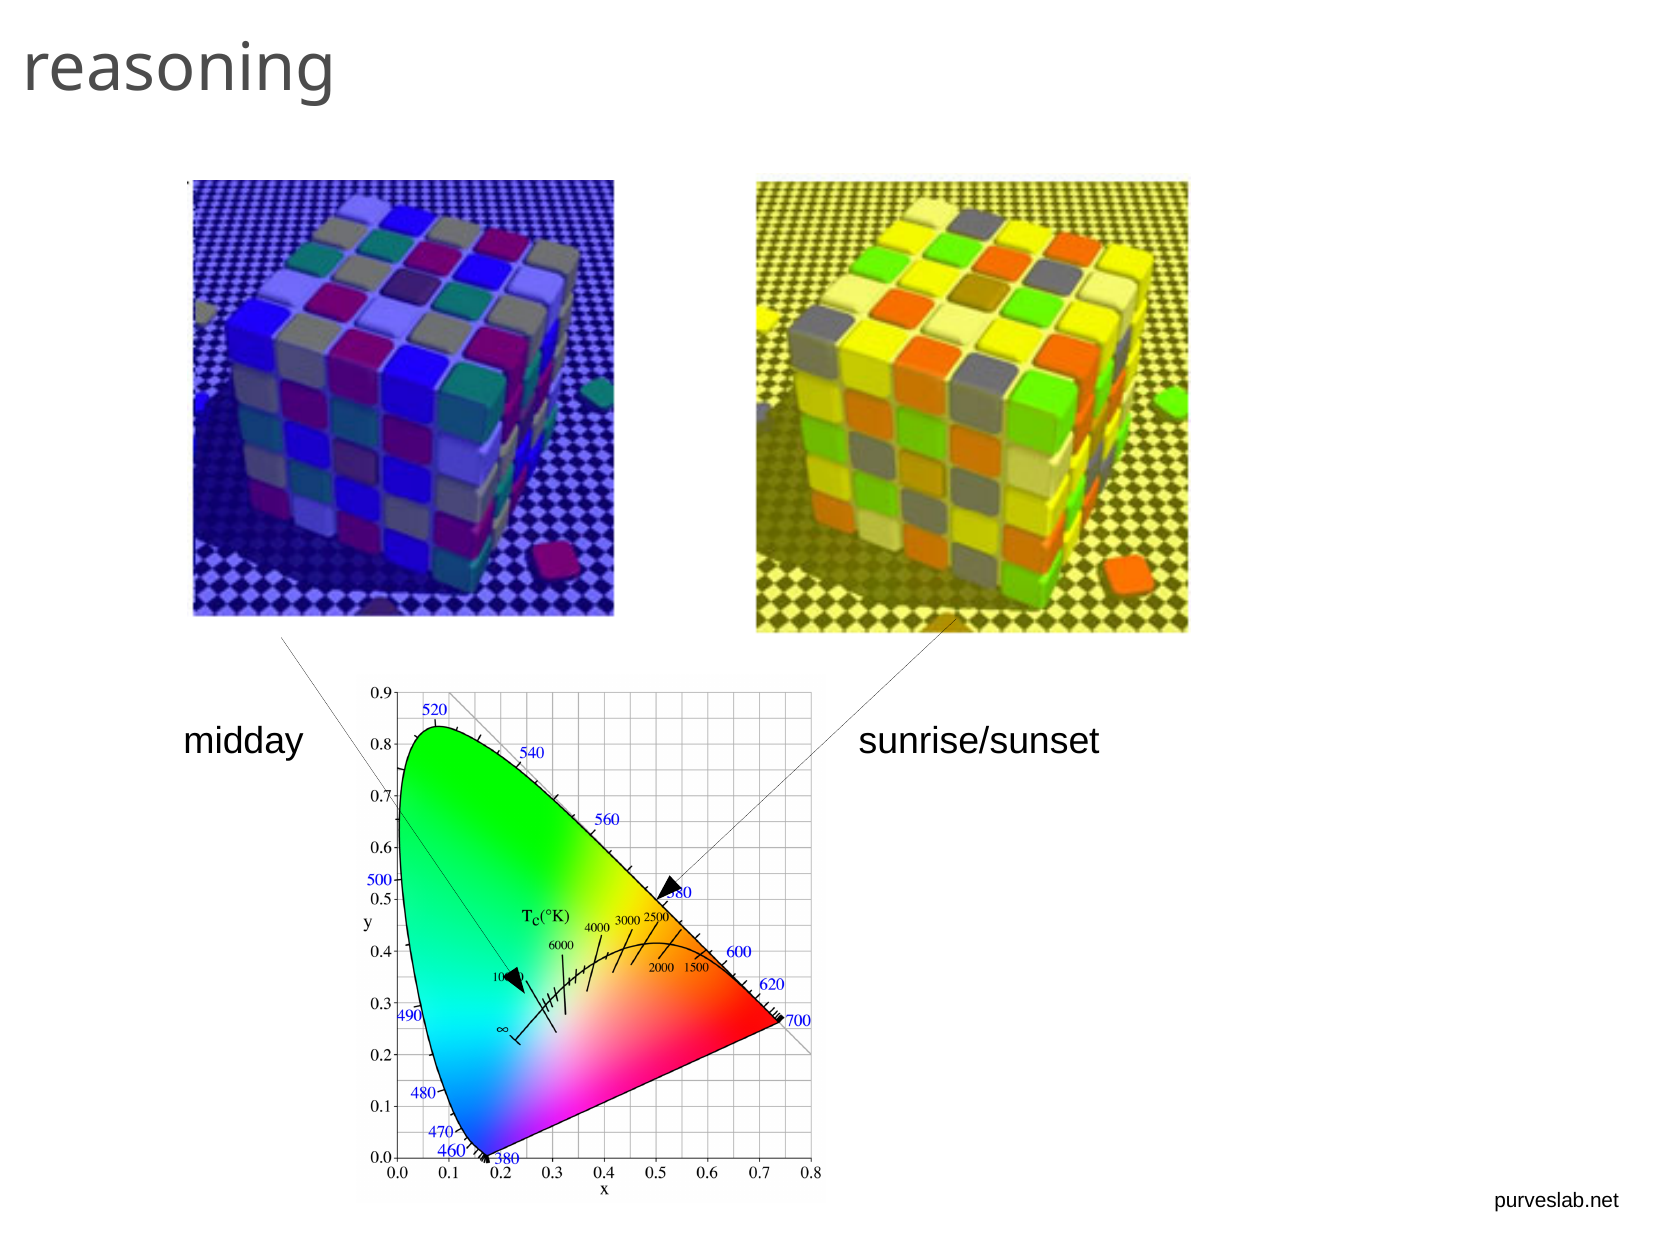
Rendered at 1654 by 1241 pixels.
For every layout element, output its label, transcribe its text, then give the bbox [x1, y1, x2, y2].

text_box midday [168, 711, 319, 769]
picture [356, 674, 826, 1203]
text_box sunrise/sunset [843, 712, 1115, 770]
picture [187, 180, 619, 619]
text_box purveslab.net [1479, 1181, 1634, 1220]
picture [750, 173, 1191, 638]
title reasoning [22, 19, 1654, 213]
